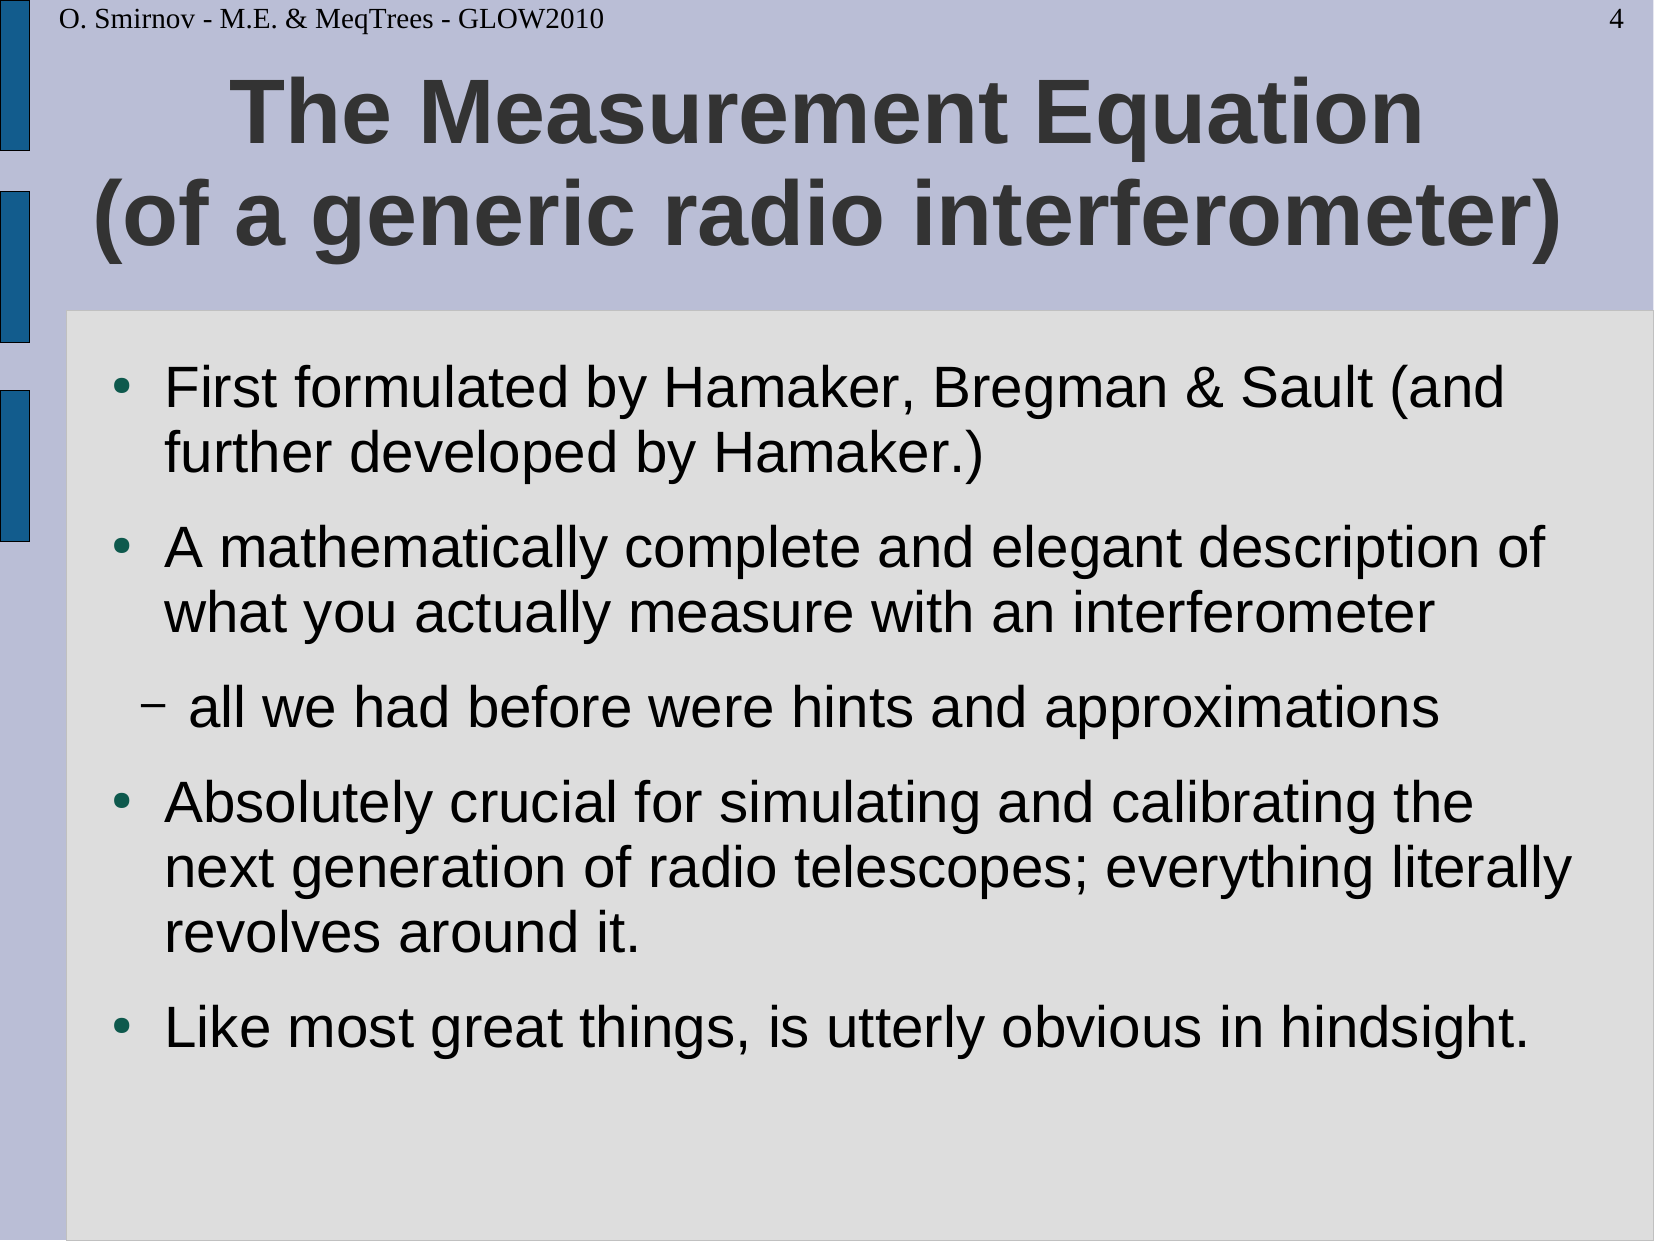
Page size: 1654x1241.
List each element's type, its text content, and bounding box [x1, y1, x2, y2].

list First formulated by Hamaker, Bregman & Sault (and further developed by Hamaker.) A mathematically complete and elegant description of what you actually measure with an interferometer all we had before were hints and approximations Absolutely crucial for simulating and calibrating the next generation of radio telescopes; everything literally revolves around it. Like most great things, is utterly obvious in hindsight. [93, 354, 1595, 1155]
title The Measurement Equation (of a generic radio interferometer) [92, 59, 1565, 267]
